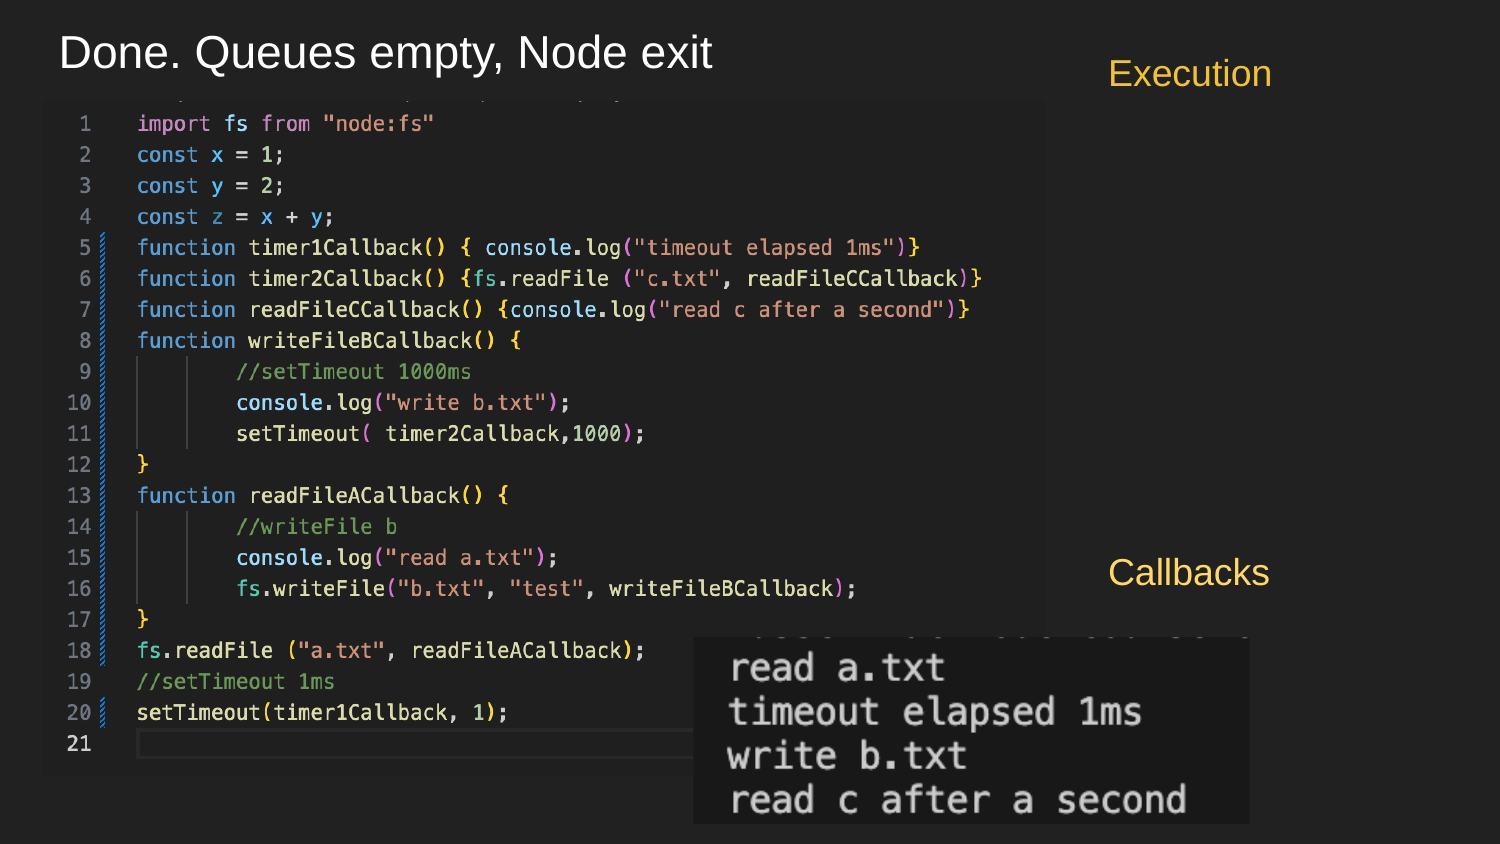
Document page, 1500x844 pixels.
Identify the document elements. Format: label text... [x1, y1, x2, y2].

title Done. Queues empty, Node exit [43, 7, 921, 102]
text_box Execution [1093, 33, 1349, 102]
picture [43, 101, 1250, 824]
text_box Callbacks [1093, 532, 1349, 601]
